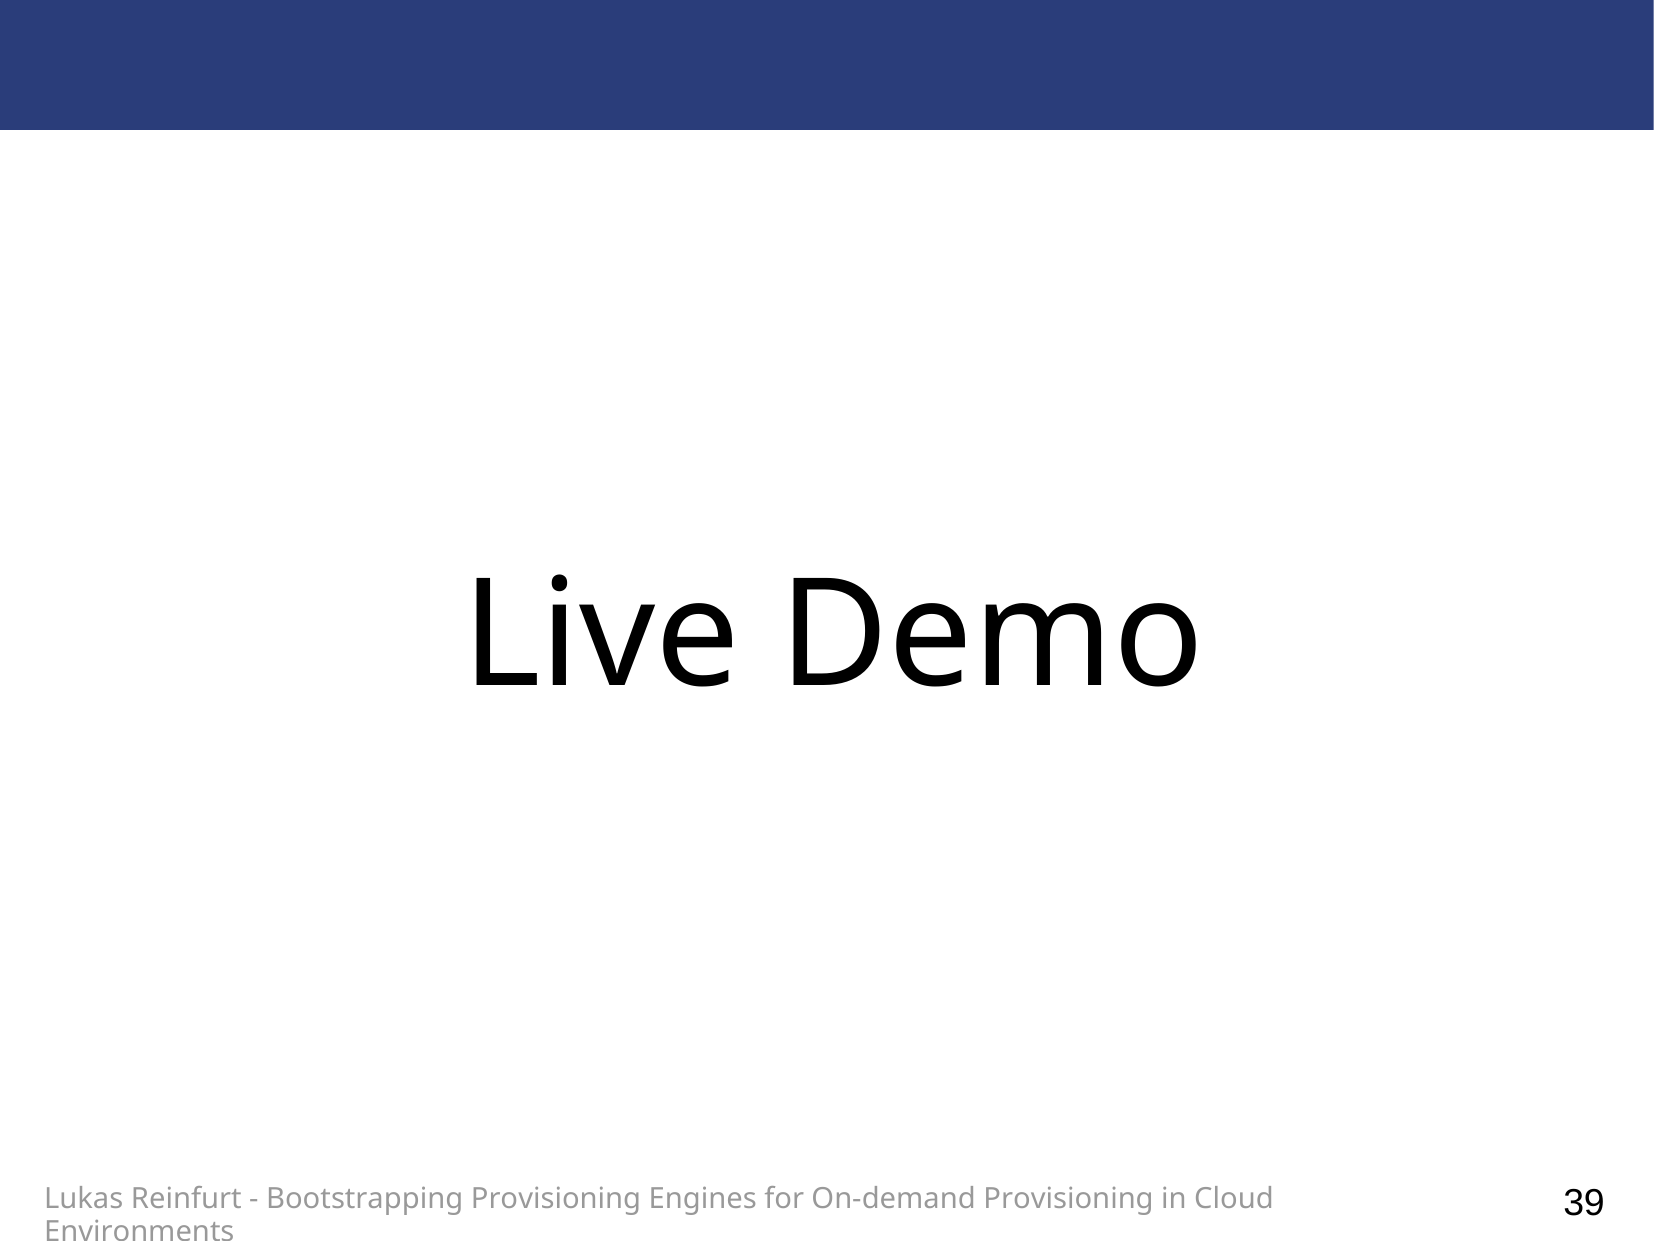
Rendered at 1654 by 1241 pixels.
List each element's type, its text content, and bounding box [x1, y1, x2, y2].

list Live Demo [70, 514, 1595, 726]
